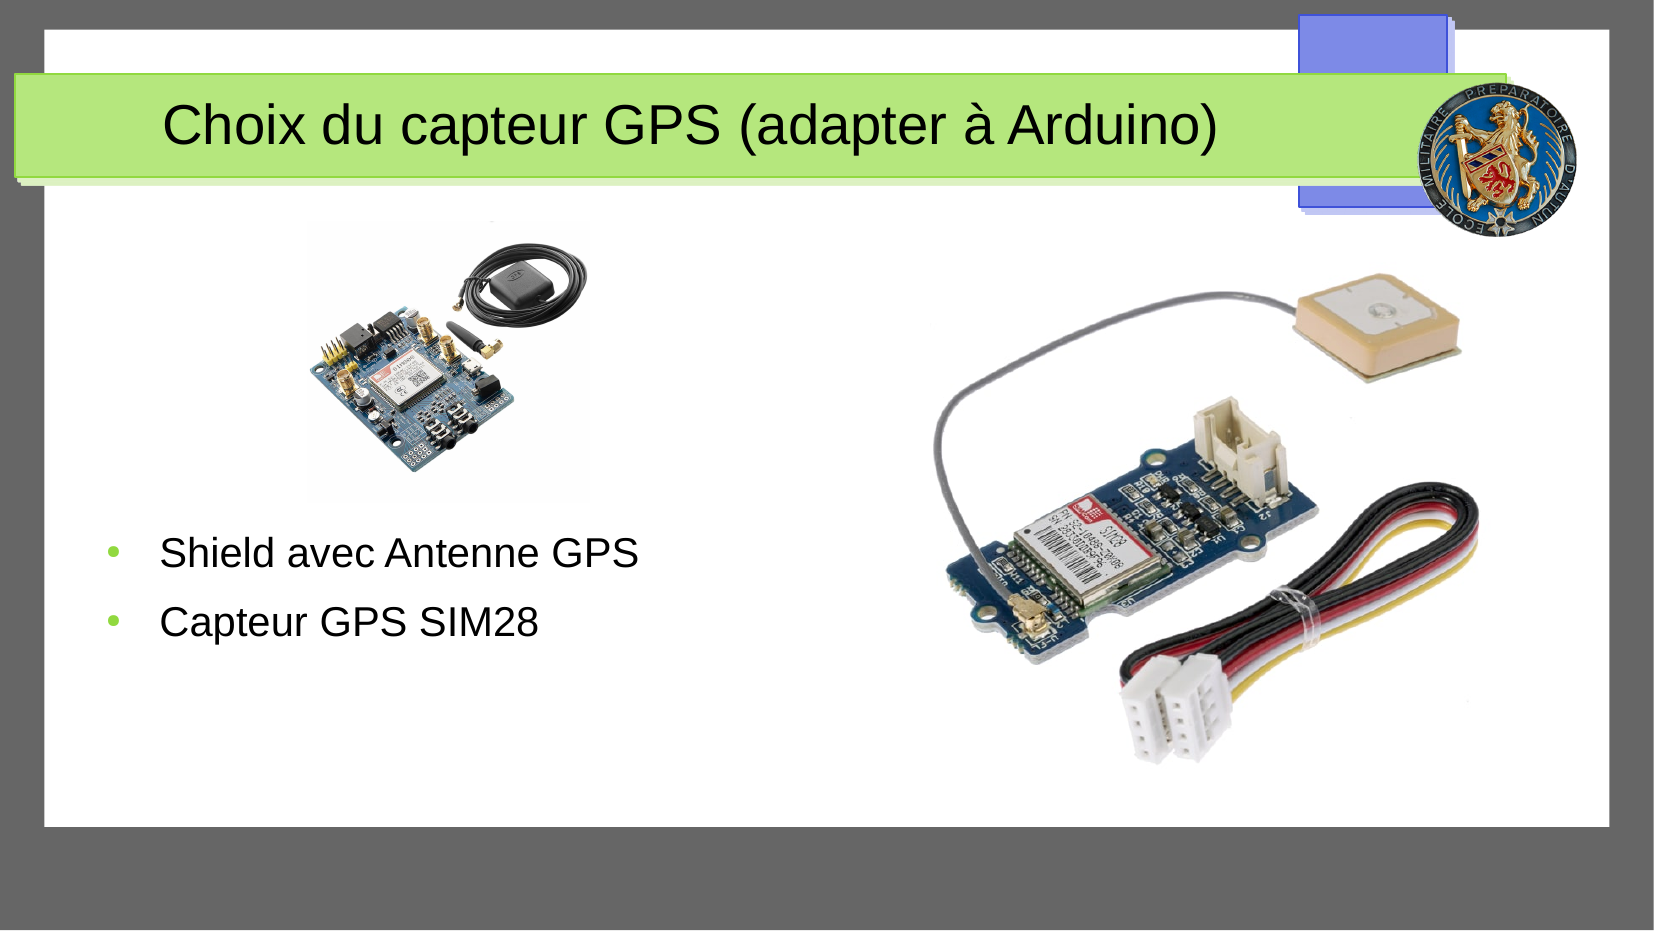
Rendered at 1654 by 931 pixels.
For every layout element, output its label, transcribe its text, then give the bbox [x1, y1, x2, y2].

list Shield avec Antenne GPS Capteur GPS SIM28 [88, 529, 809, 812]
picture [307, 221, 590, 504]
picture [909, 82, 1577, 813]
title Choix du capteur GPS (adapter à Arduino) [88, 73, 1506, 178]
